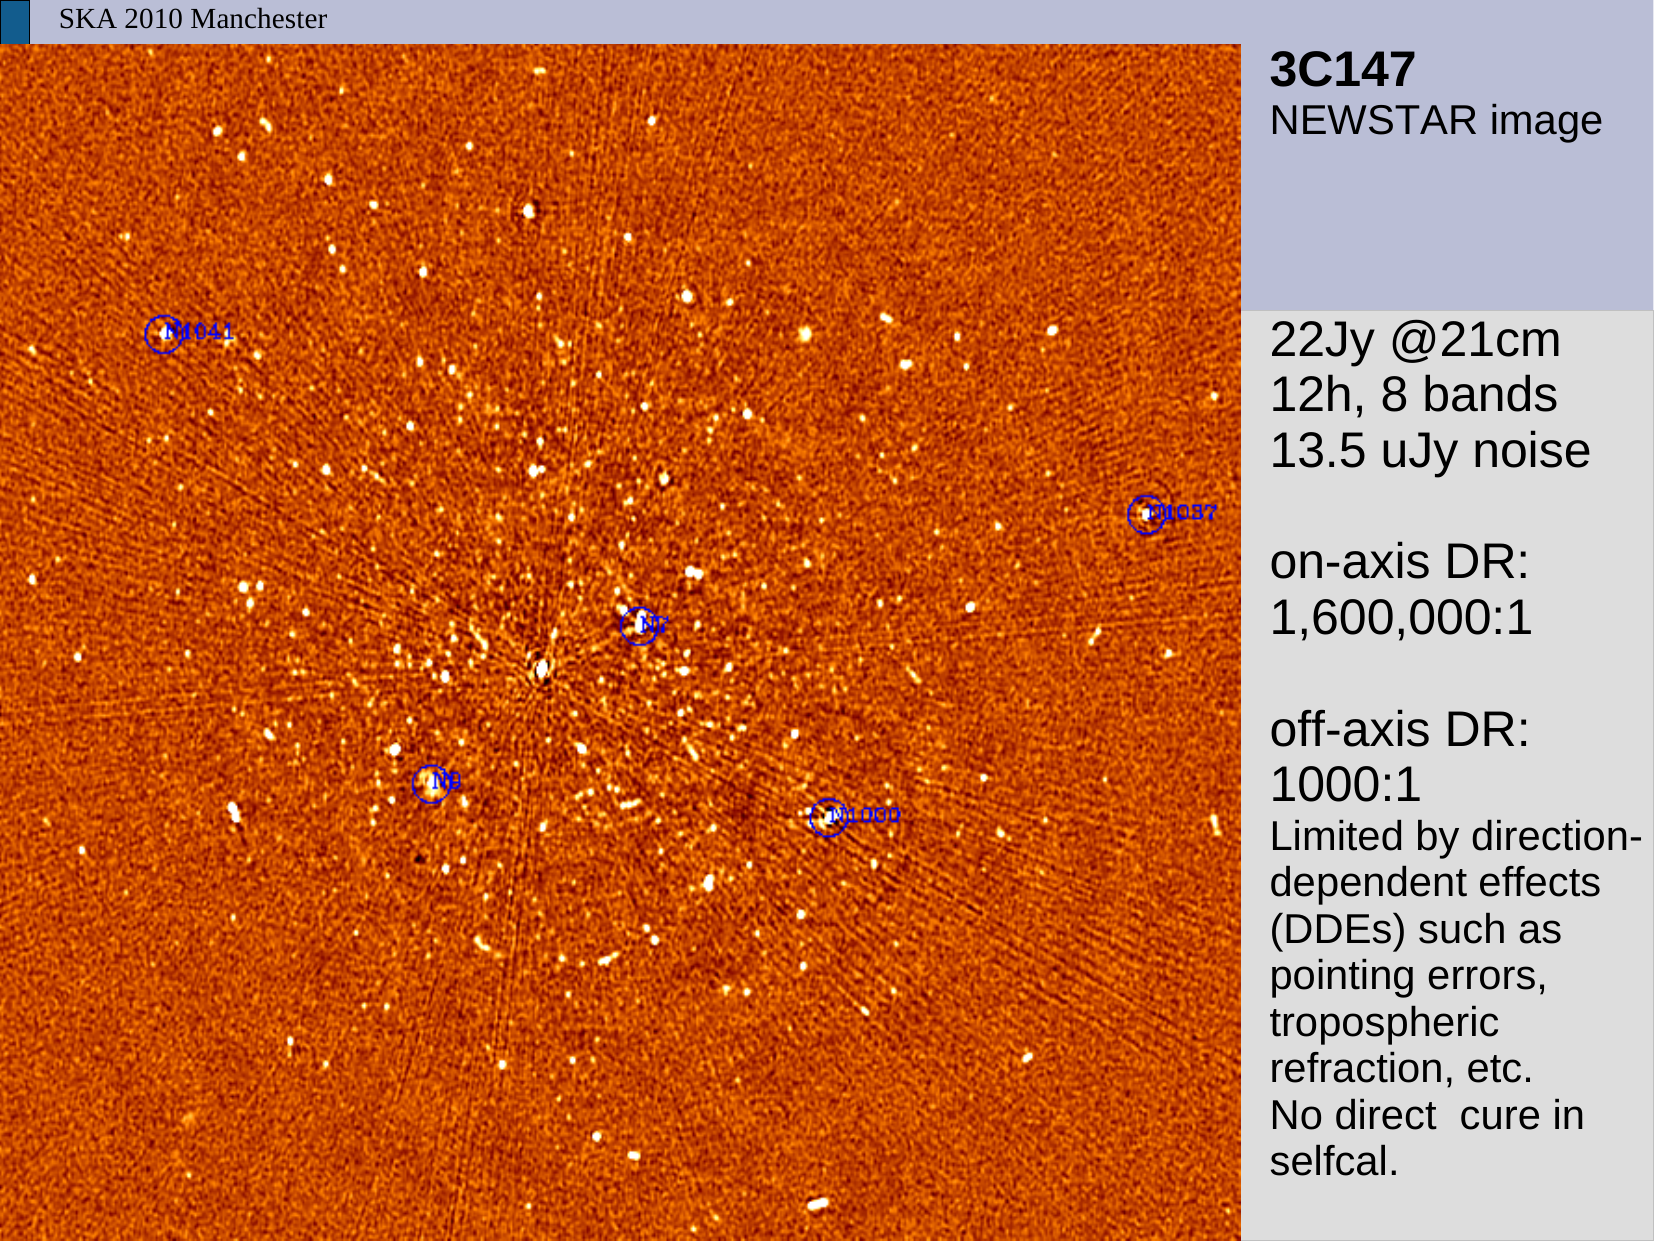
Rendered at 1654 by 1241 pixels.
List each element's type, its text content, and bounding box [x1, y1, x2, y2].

picture [0, 44, 1241, 1241]
list 3C147 NEWSTAR image 22Jy @21cm 12h, 8 bands 13.5 uJy noise on-axis DR: 1,600,000:1 off-axis DR: 1000:1 Limited by direction-dependent effects (DDEs) such as pointing errors, tropospheric refraction, etc. No direct cure in selfcal. [1269, 41, 1645, 1241]
